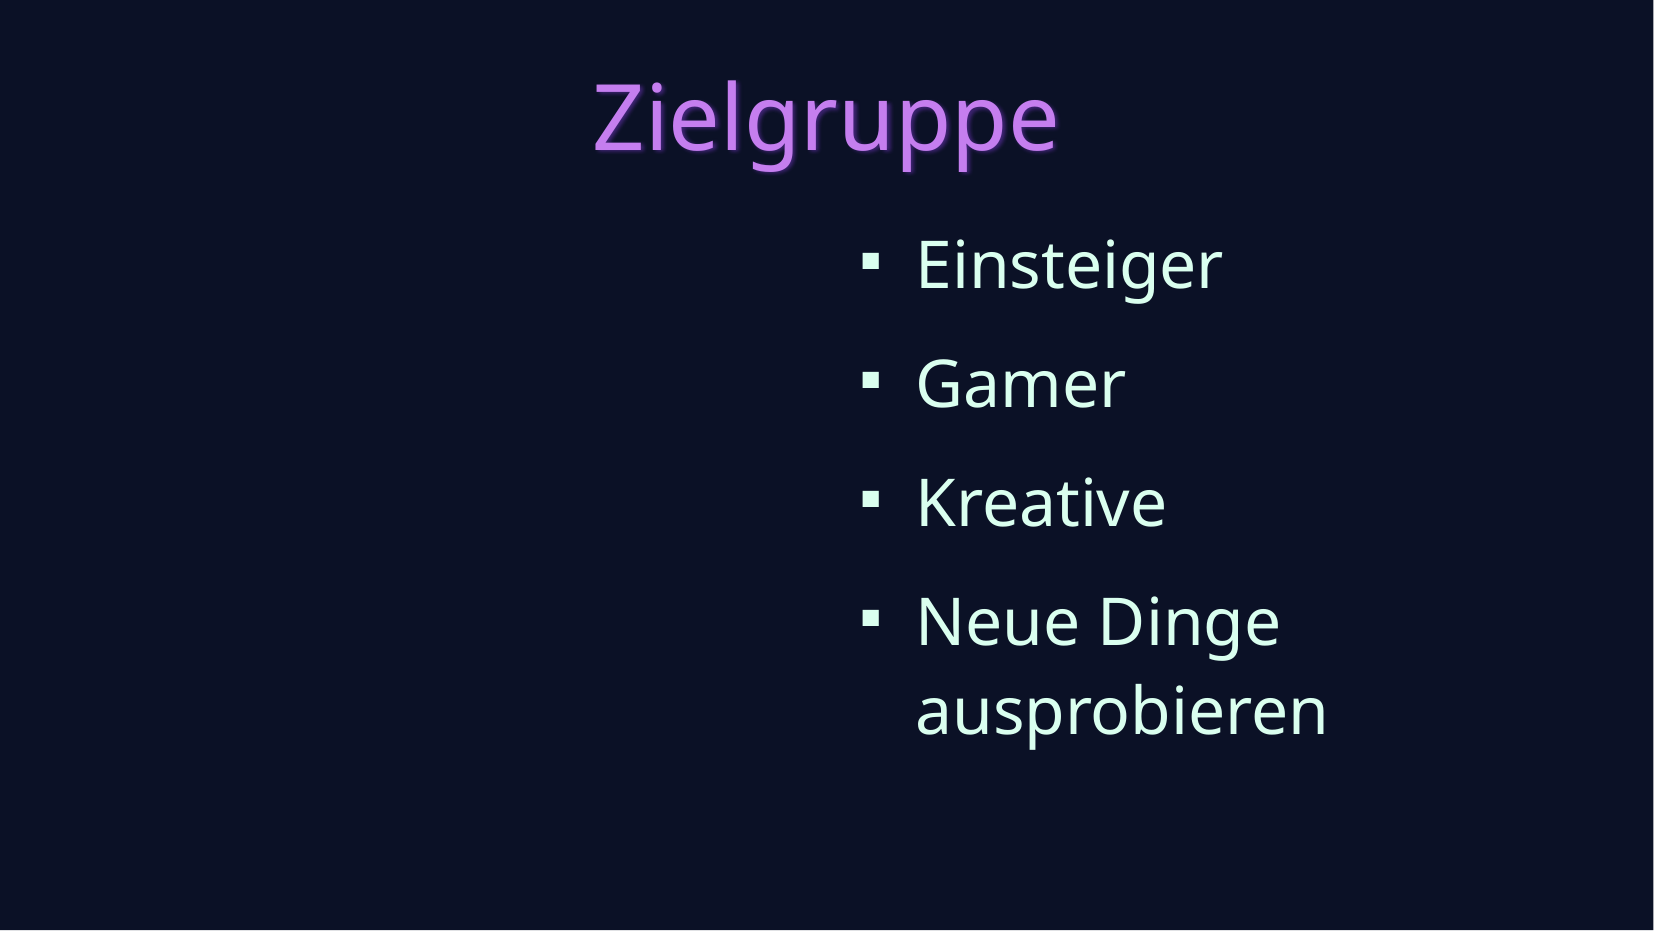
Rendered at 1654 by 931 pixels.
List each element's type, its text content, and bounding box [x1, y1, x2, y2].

title Zielgruppe [82, 37, 1571, 193]
list Einsteiger Gamer Kreative Neue Dinge ausprobieren [845, 217, 1572, 758]
